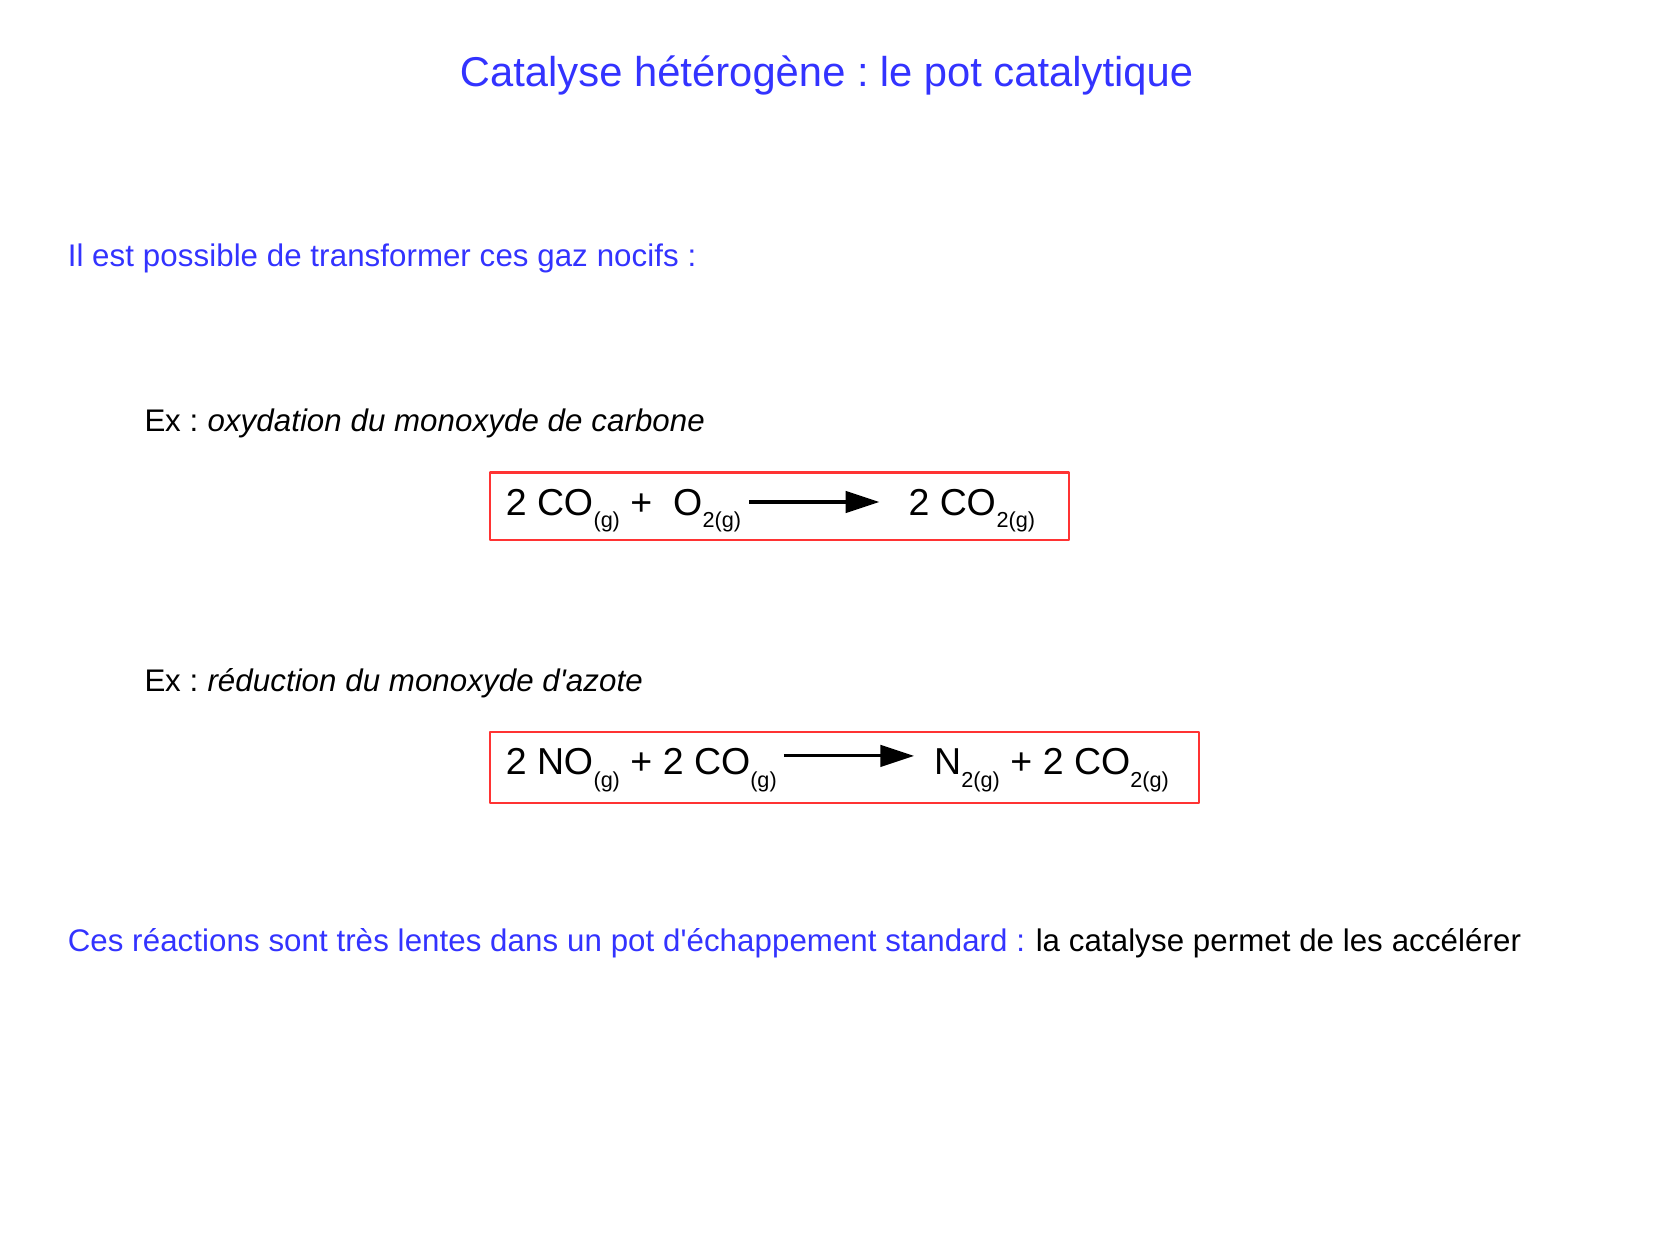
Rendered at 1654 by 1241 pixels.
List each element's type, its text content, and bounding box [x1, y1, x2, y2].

text_box Il est possible de transformer ces gaz nocifs : [53, 230, 721, 288]
text_box Ex : oxydation du monoxyde de carbone [129, 395, 798, 453]
text_box Ces réactions sont très lentes dans un pot d'échappement standard : la catalyse permet de les accélérer [53, 915, 1571, 966]
text_box Ex : réduction du monoxyde d'azote [129, 655, 668, 713]
title Catalyse hétérogène : le pot catalytique [82, 48, 1571, 96]
text_box 2 CO(g) + O2(g) 2 CO2(g) [490, 472, 1069, 539]
text_box 2 NO(g) + 2 CO(g) N2(g) + 2 CO2(g) [490, 732, 1199, 804]
